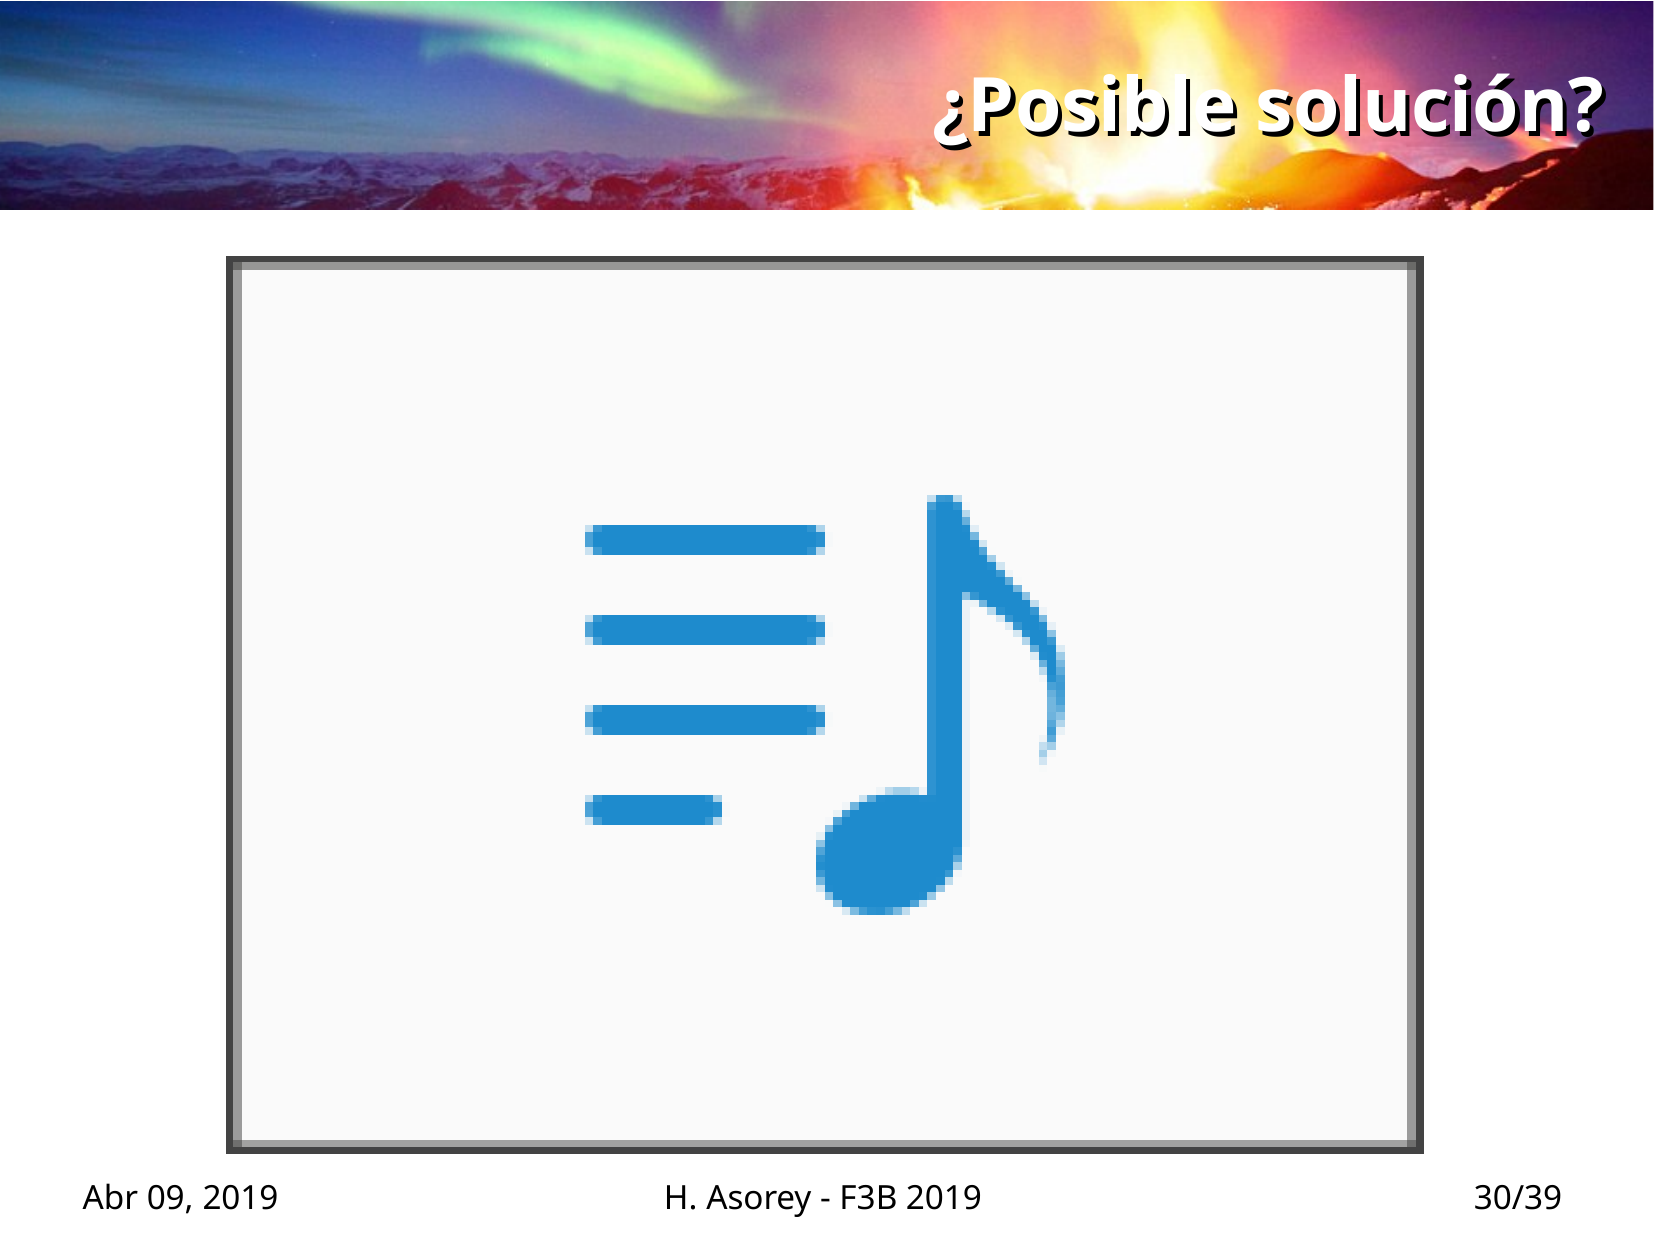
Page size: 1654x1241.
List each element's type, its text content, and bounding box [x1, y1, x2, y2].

picture [0, 1, 1654, 210]
title ¿Posible solución? [45, 15, 1606, 191]
text_box [225, 255, 1426, 1156]
